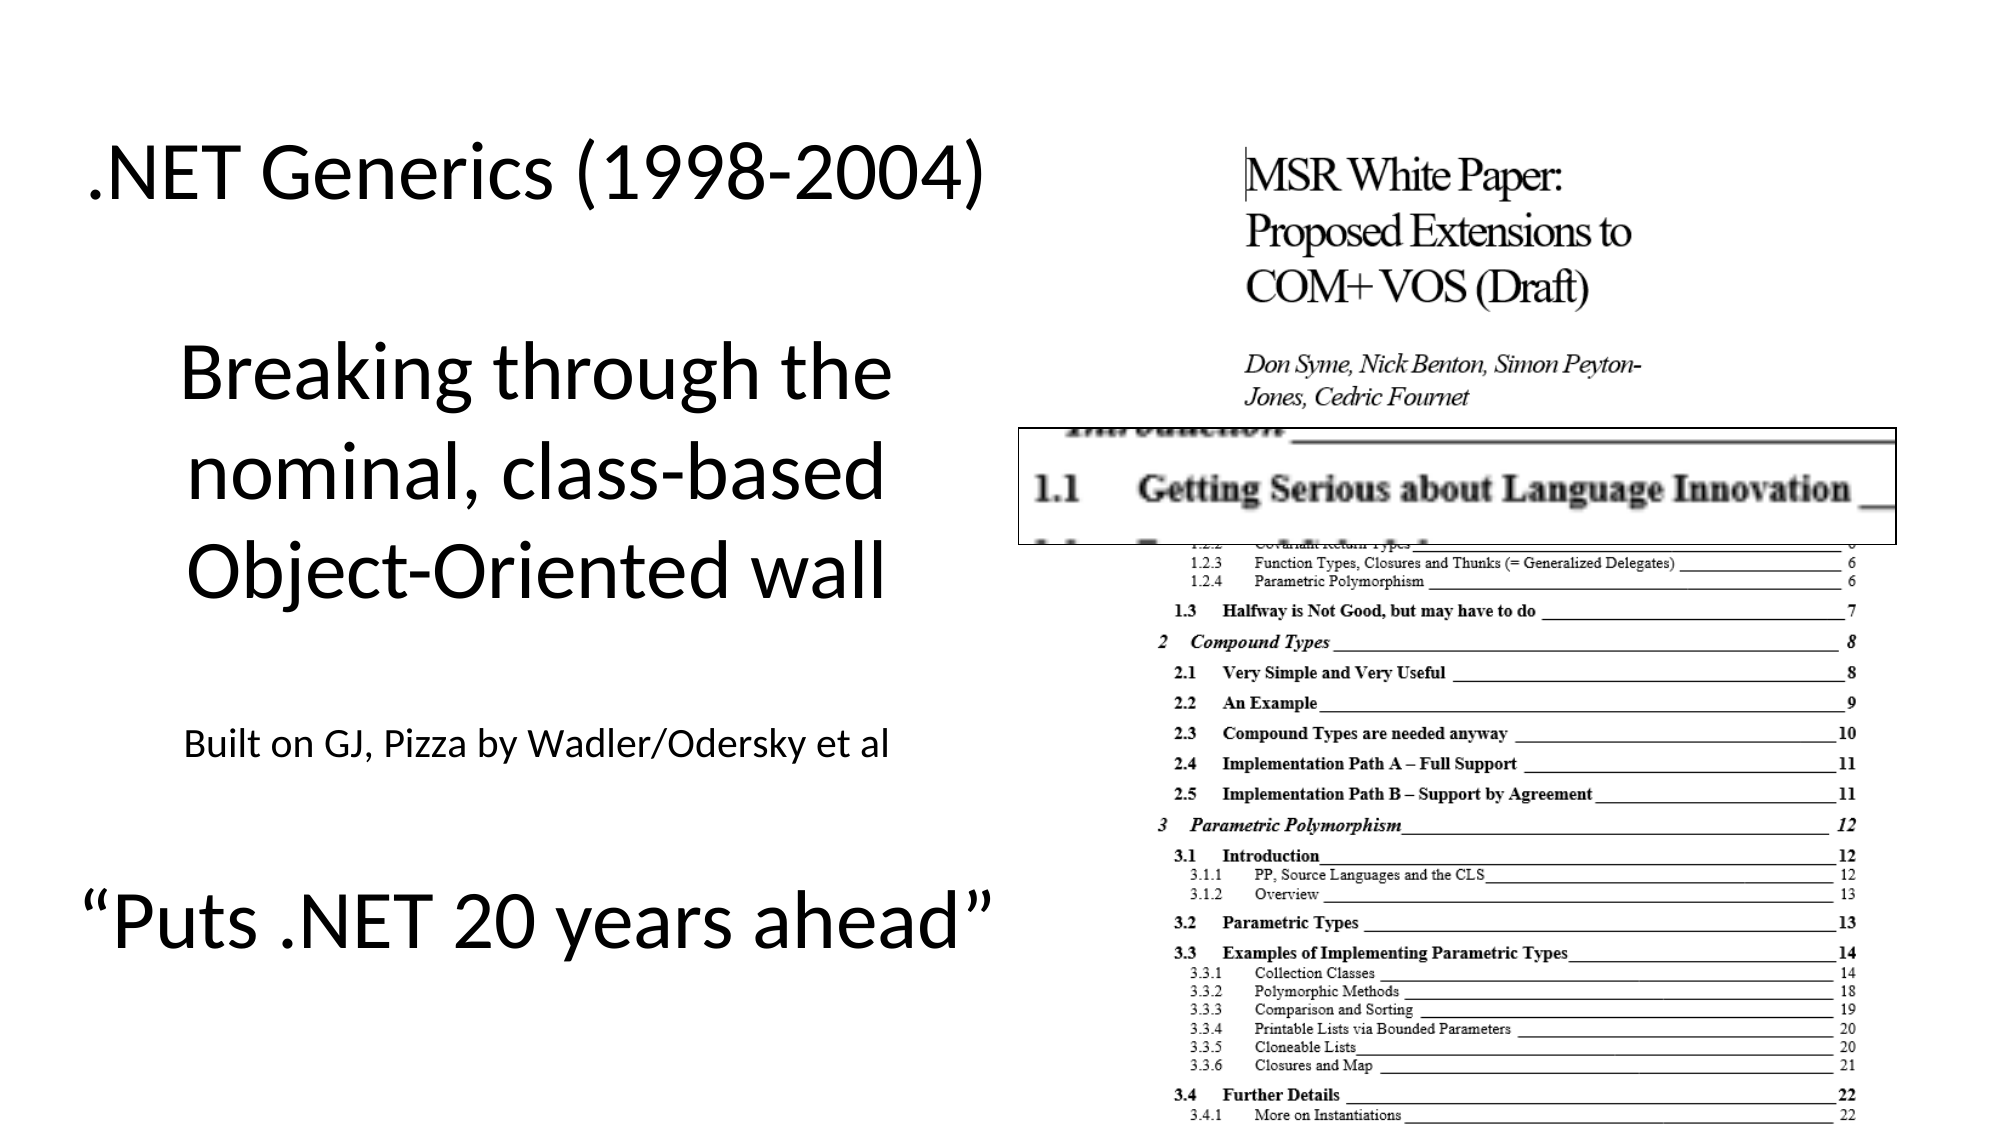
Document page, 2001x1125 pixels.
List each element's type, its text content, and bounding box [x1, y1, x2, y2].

picture [1118, 545, 1896, 1125]
picture [1019, 428, 1896, 544]
text_box .NET Generics (1998-2004) Breaking through the nominal, class-based Object-Oriented wall Built on GJ, Pizza by Wadler/Odersky et al “Puts .NET 20 years ahead” [54, 108, 1020, 1093]
picture [1118, 0, 1896, 427]
